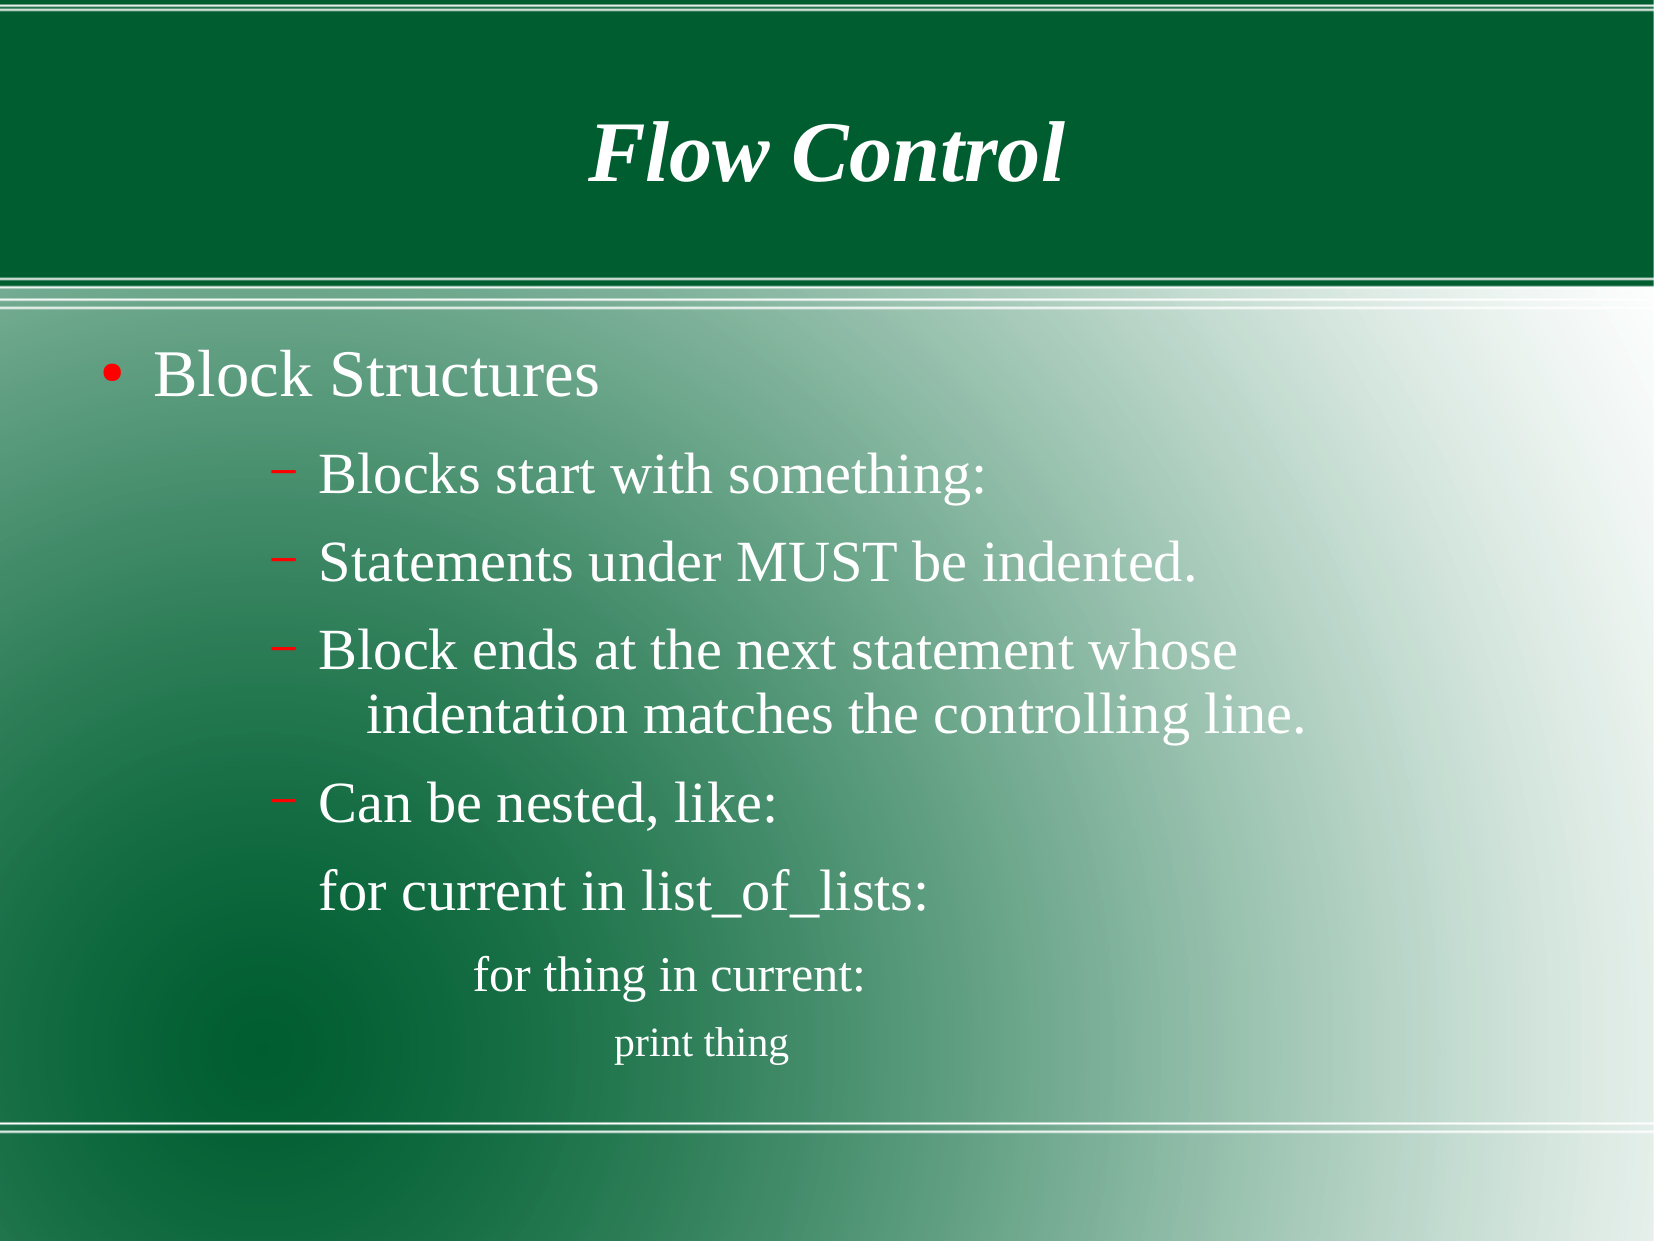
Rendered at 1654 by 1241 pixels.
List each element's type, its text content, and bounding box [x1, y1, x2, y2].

list Block Structures Blocks start with something: Statements under MUST be indented. Block ends at the next statement whose indentation matches the controlling line. Can be nested, like: for current in list_of_lists: for thing in current: print thing [82, 337, 1571, 1156]
title Flow Control [82, 49, 1571, 257]
picture [0, 0, 1654, 1241]
